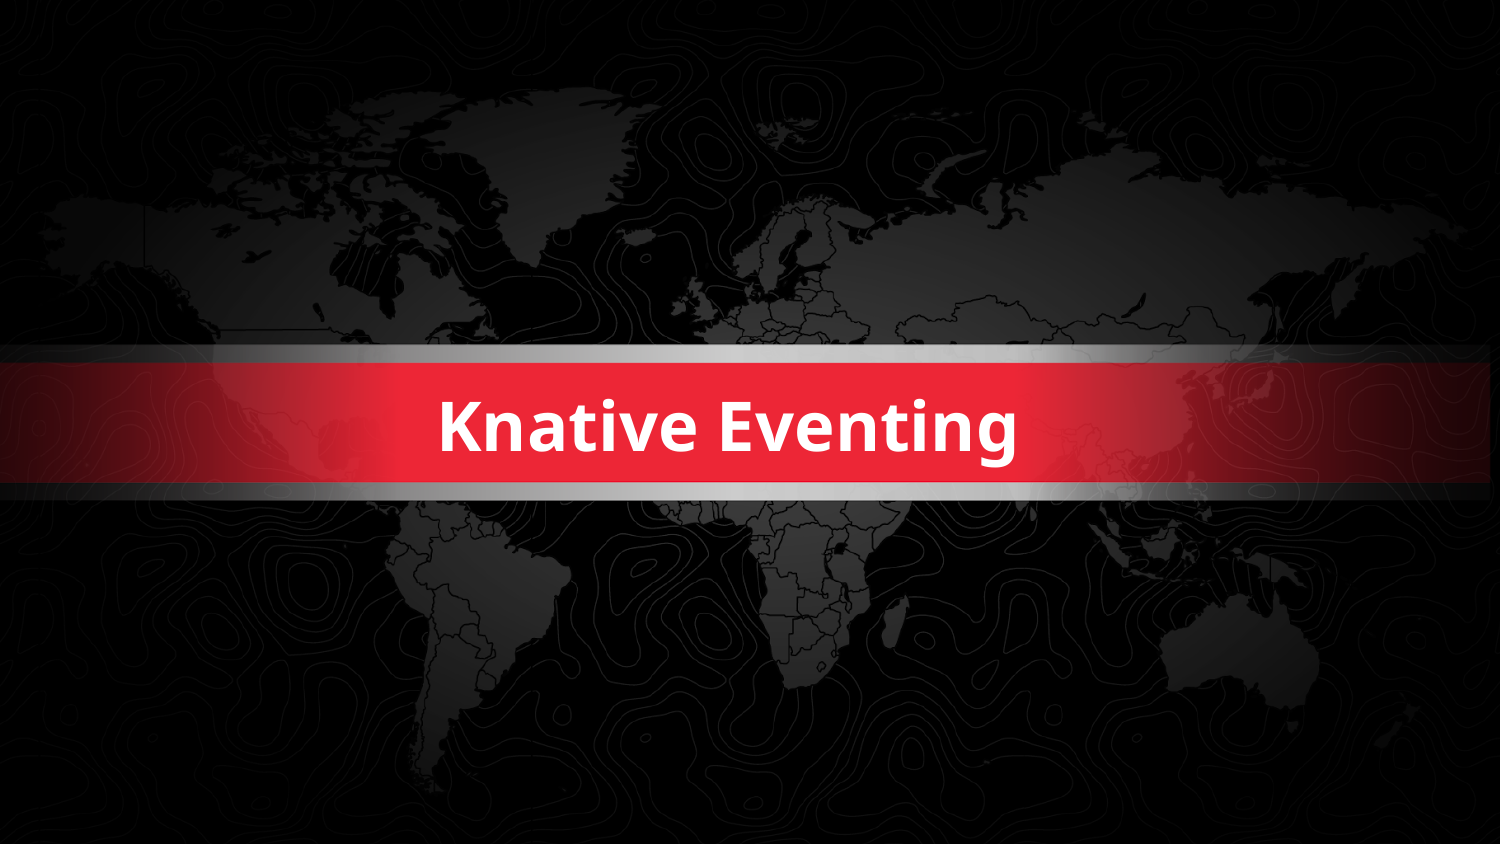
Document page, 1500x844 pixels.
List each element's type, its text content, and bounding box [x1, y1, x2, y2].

picture [0, 0, 1500, 844]
text_box Knative Eventing [135, 352, 1365, 510]
